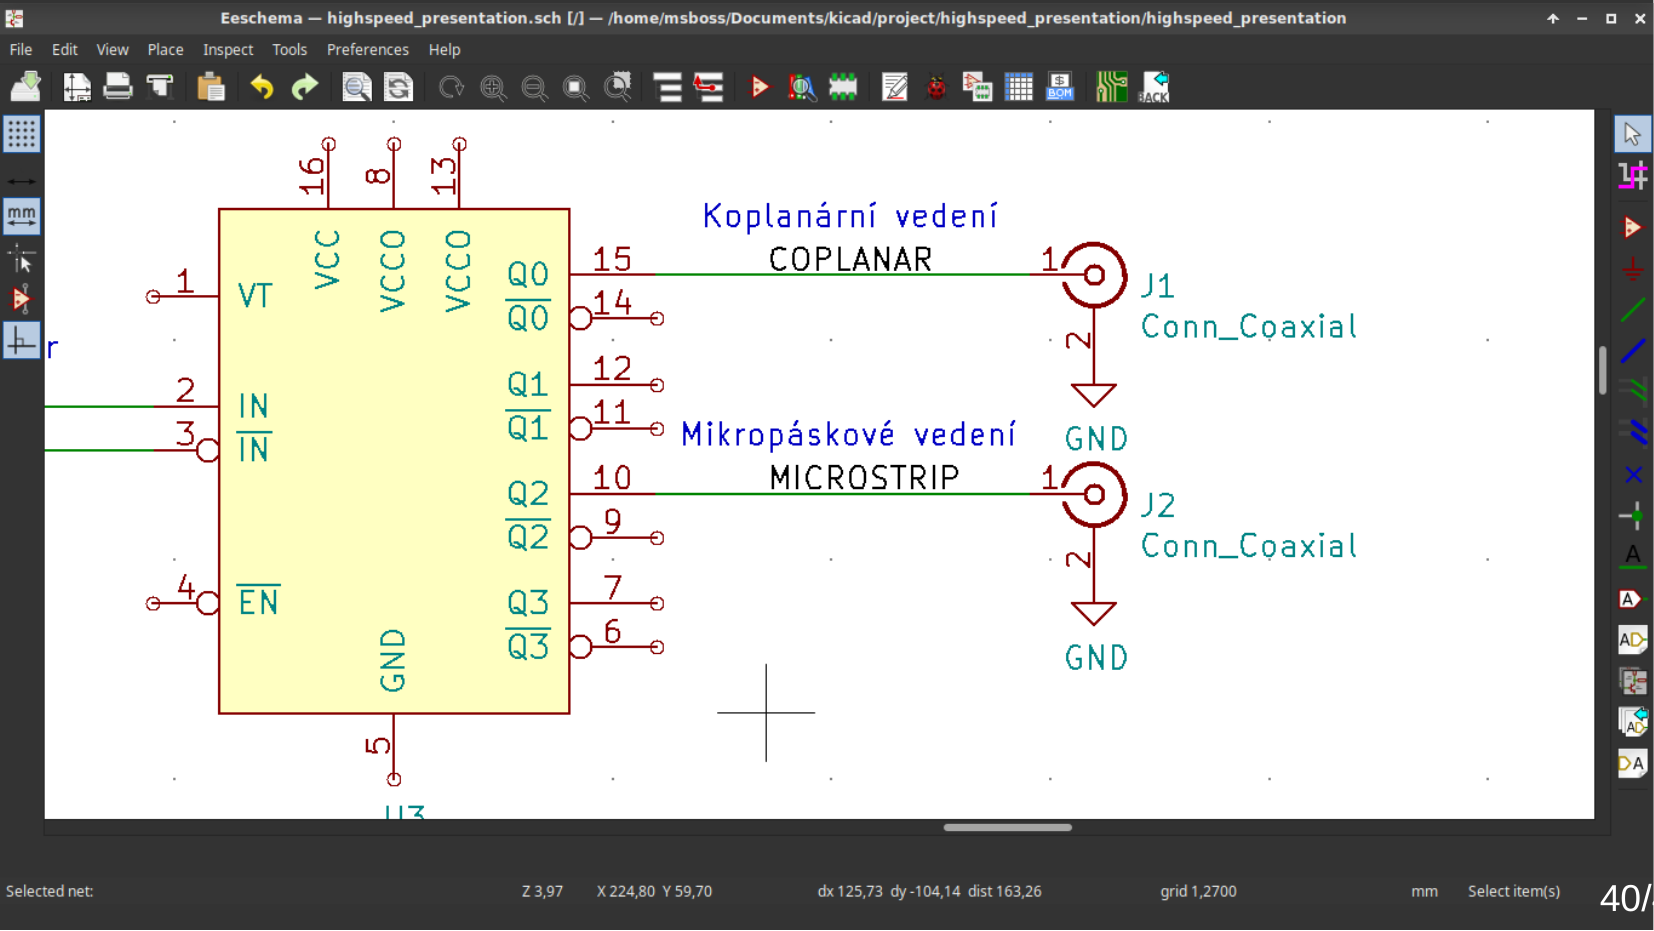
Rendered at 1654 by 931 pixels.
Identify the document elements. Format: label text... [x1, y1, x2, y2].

picture [0, 3, 1654, 904]
text_box 1/46 [1515, 870, 1649, 927]
